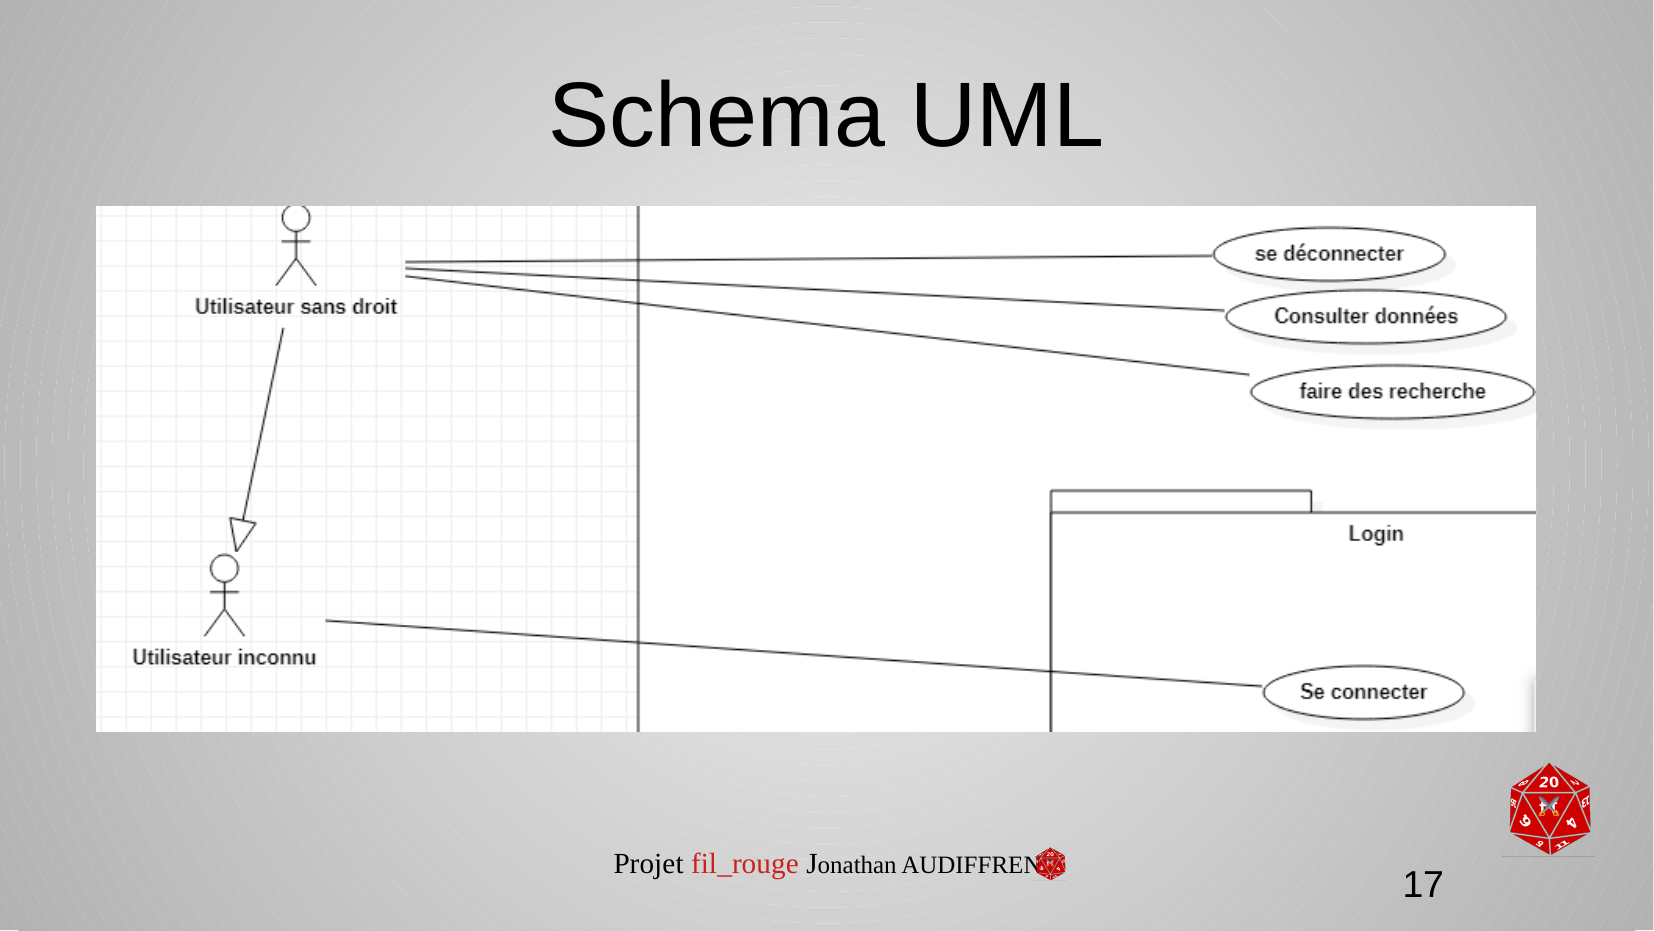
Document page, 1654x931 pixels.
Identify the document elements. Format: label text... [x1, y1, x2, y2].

title Schema UML [82, 37, 1571, 193]
picture [1033, 847, 1067, 881]
picture [1502, 762, 1595, 857]
picture [96, 206, 1536, 732]
